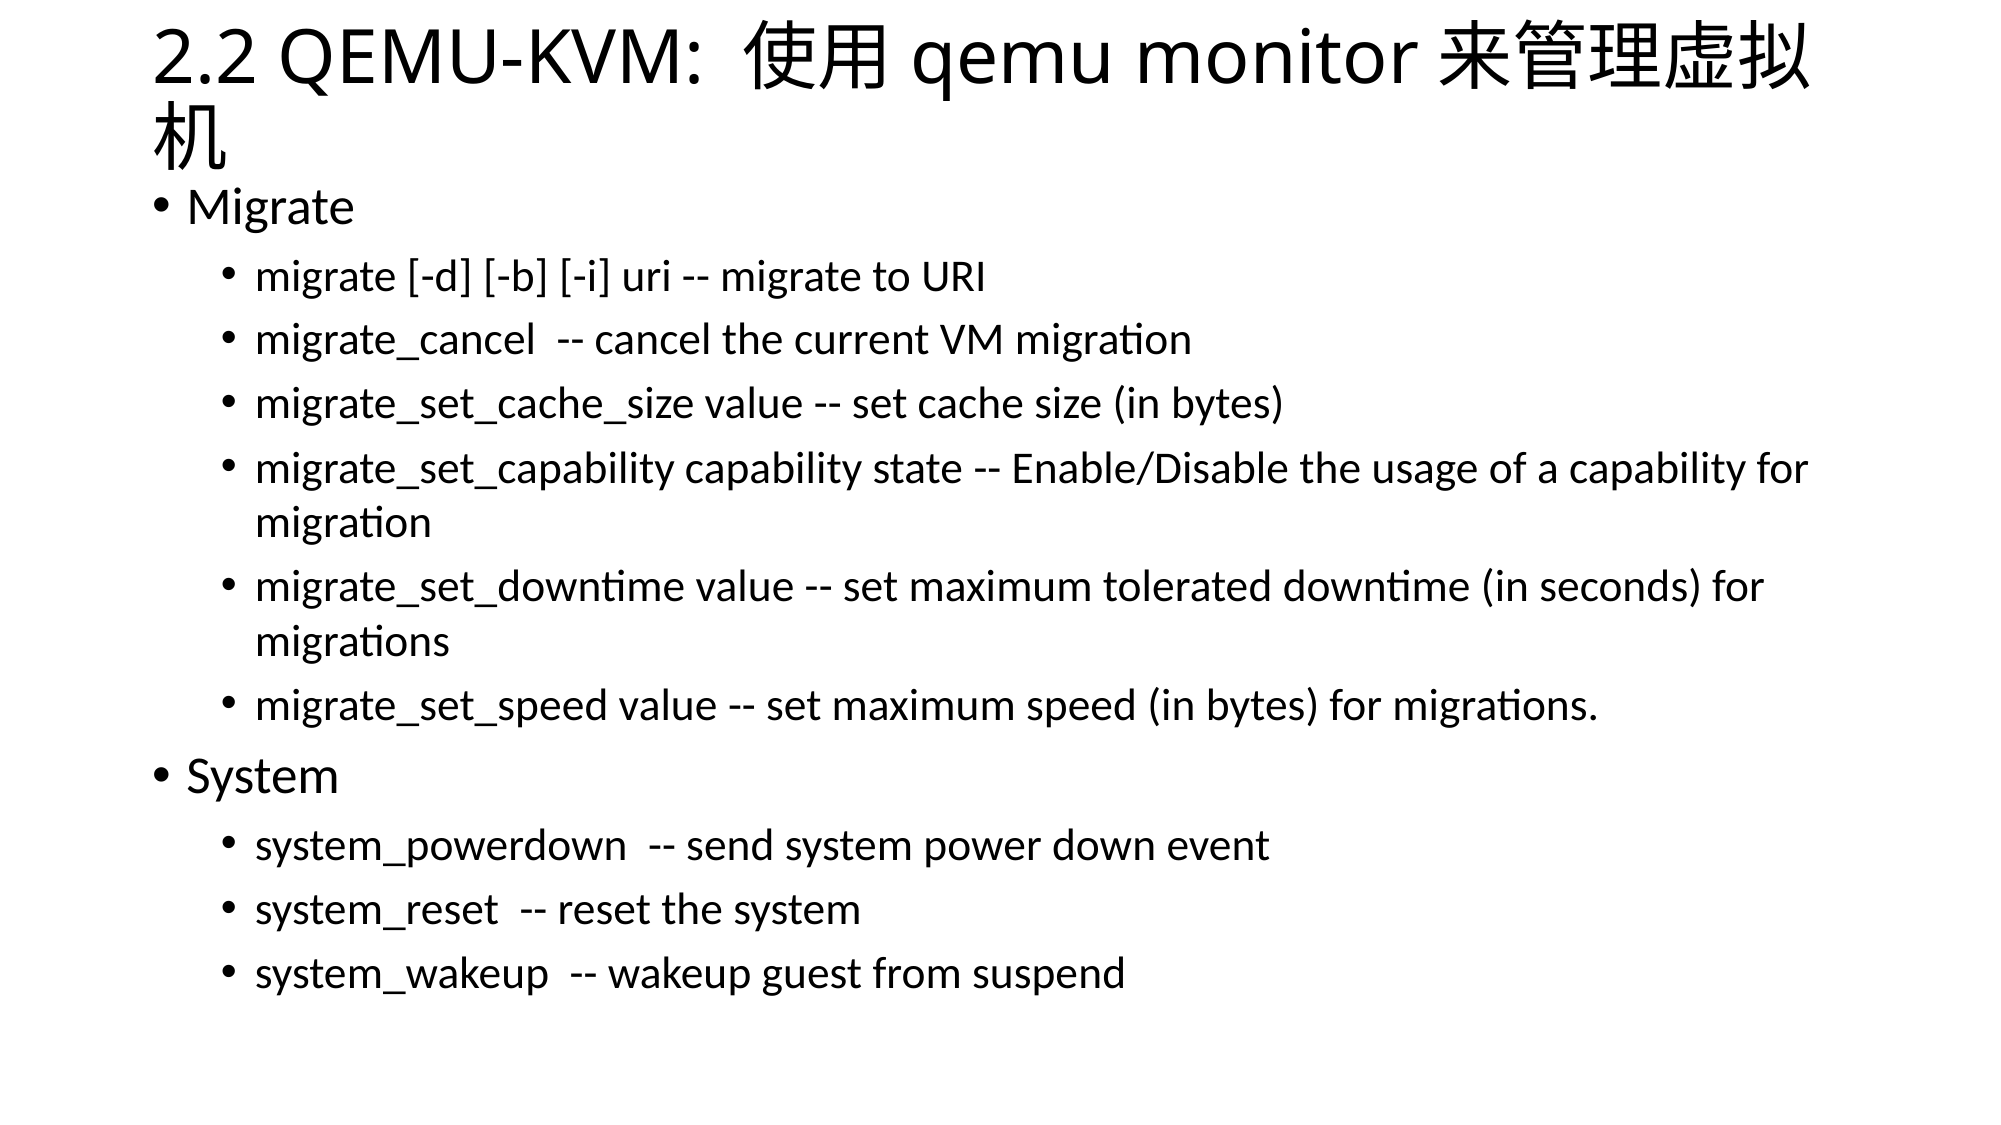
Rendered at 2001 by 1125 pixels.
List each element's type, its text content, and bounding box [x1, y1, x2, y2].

title 2.2 QEMU-KVM: 使用qemu monitor来管理虚拟机 [137, 59, 1863, 140]
list Migrate migrate [-d] [-b] [-i] uri -- migrate to URI migrate_cancel -- cancel the current VM migration migrate_set_cache_size value -- set cache size (in bytes) migrate_set_capability capability state -- Enable/Disable the usage of a capability for migration migrate_set_downtime value -- set maximum tolerated downtime (in seconds) for migrations migrate_set_speed value -- set maximum speed (in bytes) for migrations. System system_powerdown -- send system power down event system_reset -- reset the system system_wakeup -- wakeup guest from suspend [137, 171, 1863, 1014]
